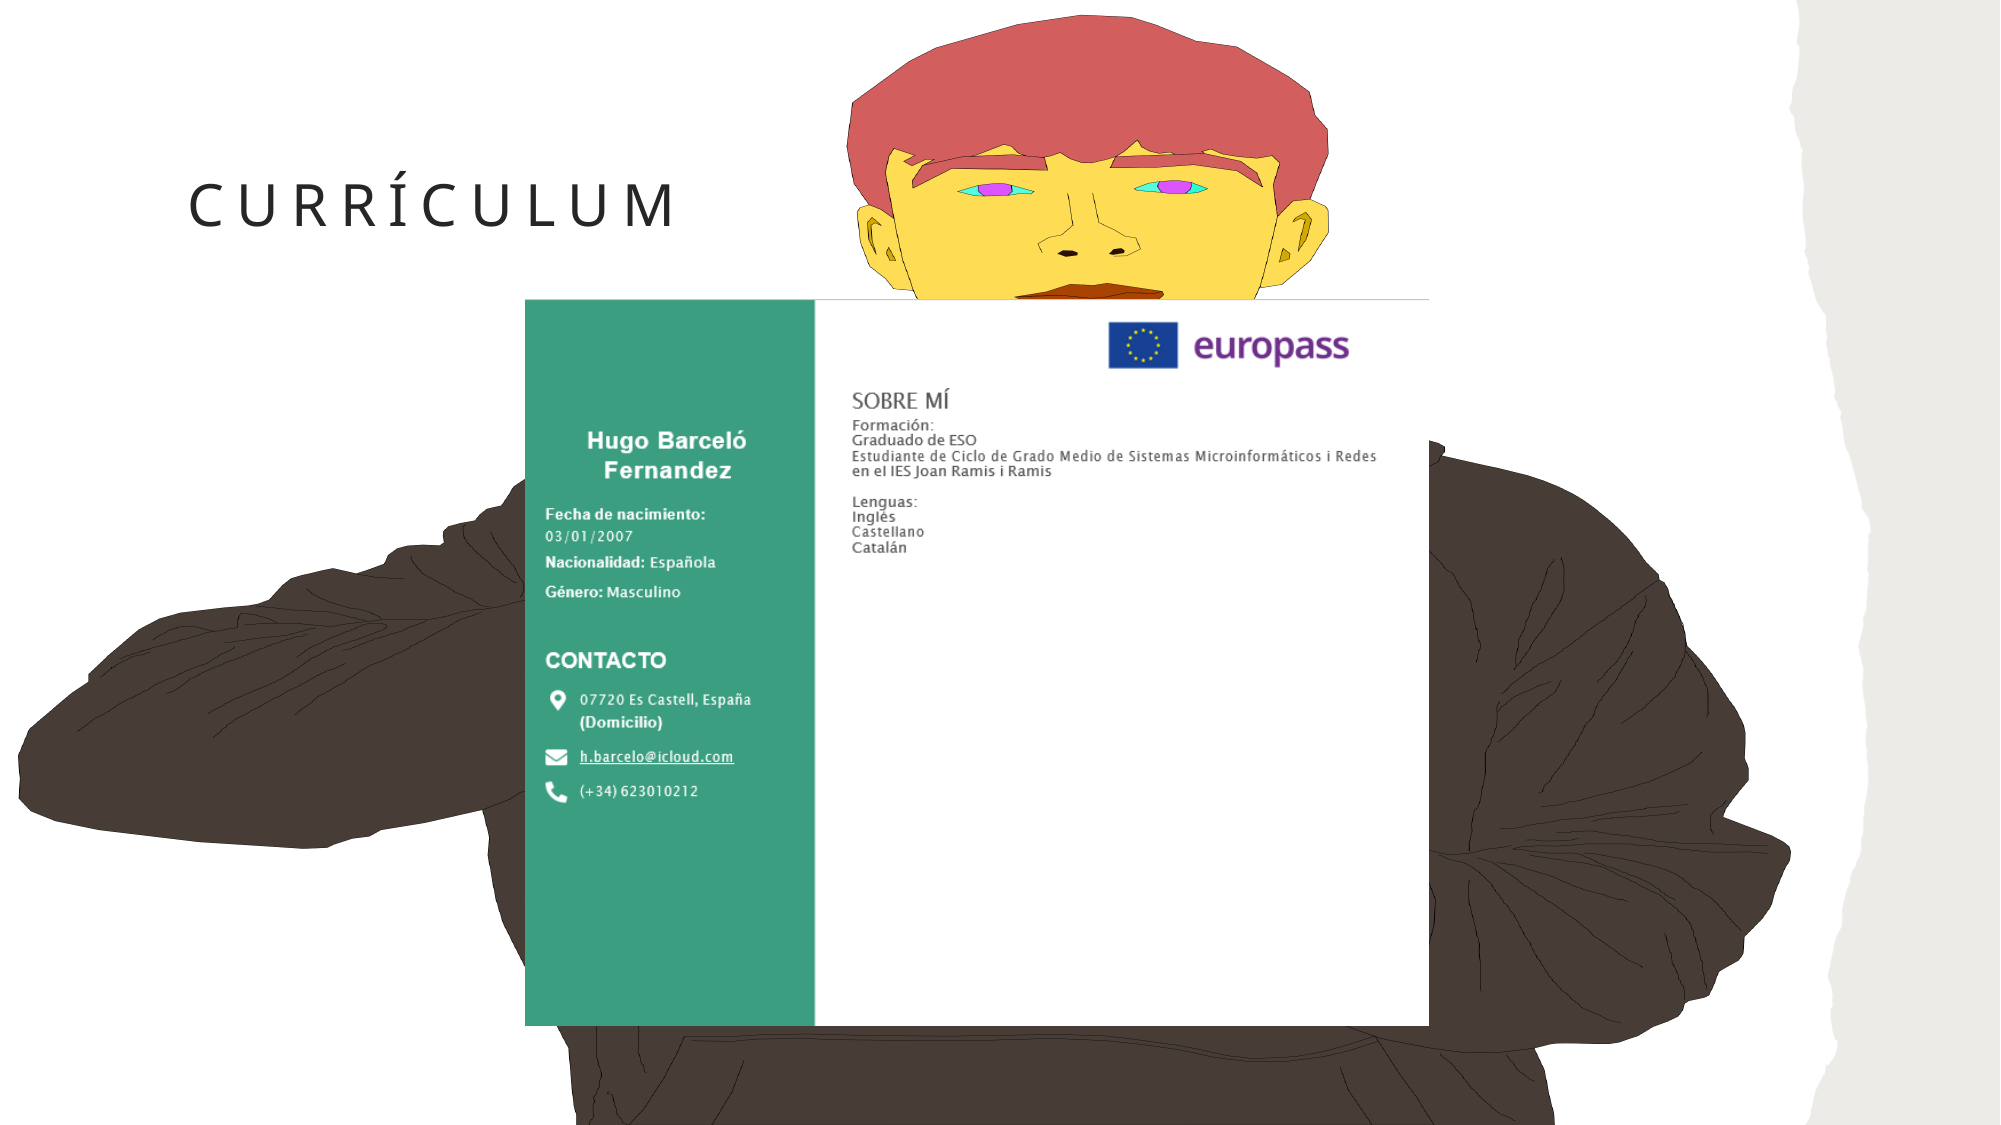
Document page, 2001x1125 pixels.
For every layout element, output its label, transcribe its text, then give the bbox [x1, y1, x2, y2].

picture [525, 299, 1429, 1027]
title Currículum [172, 99, 1782, 300]
